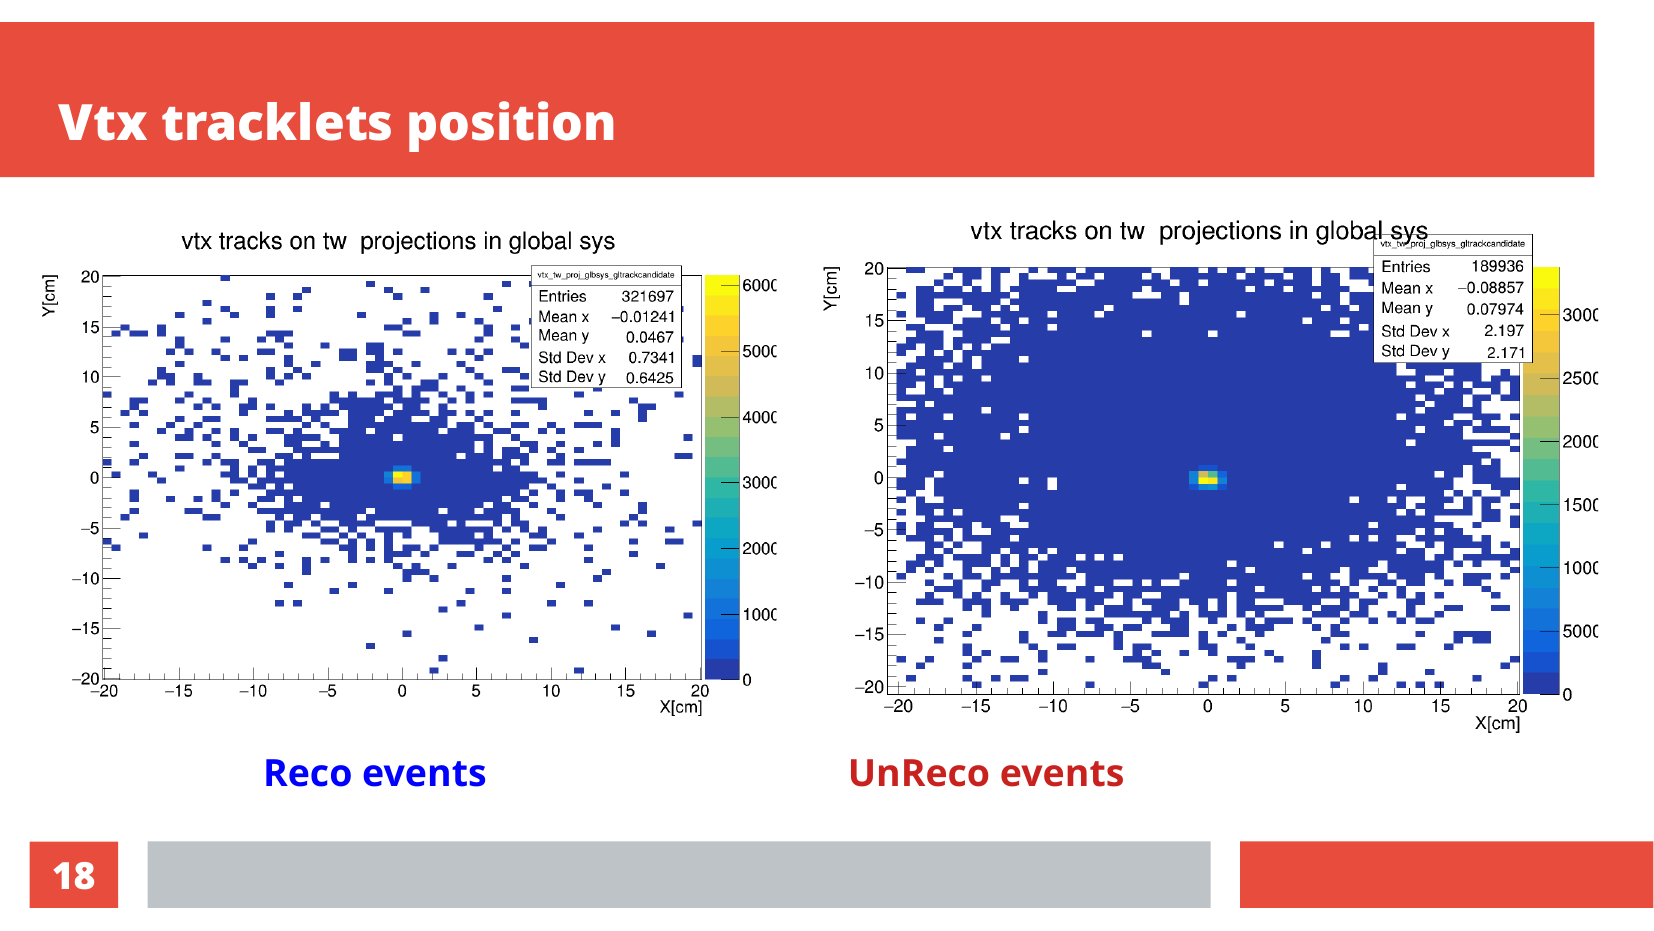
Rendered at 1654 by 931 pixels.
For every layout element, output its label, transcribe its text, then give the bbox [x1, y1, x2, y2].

title Vtx tracklets position [59, 44, 1595, 156]
picture [35, 225, 777, 726]
picture [812, 214, 1599, 740]
text_box Reco events UnReco events [248, 739, 1419, 842]
